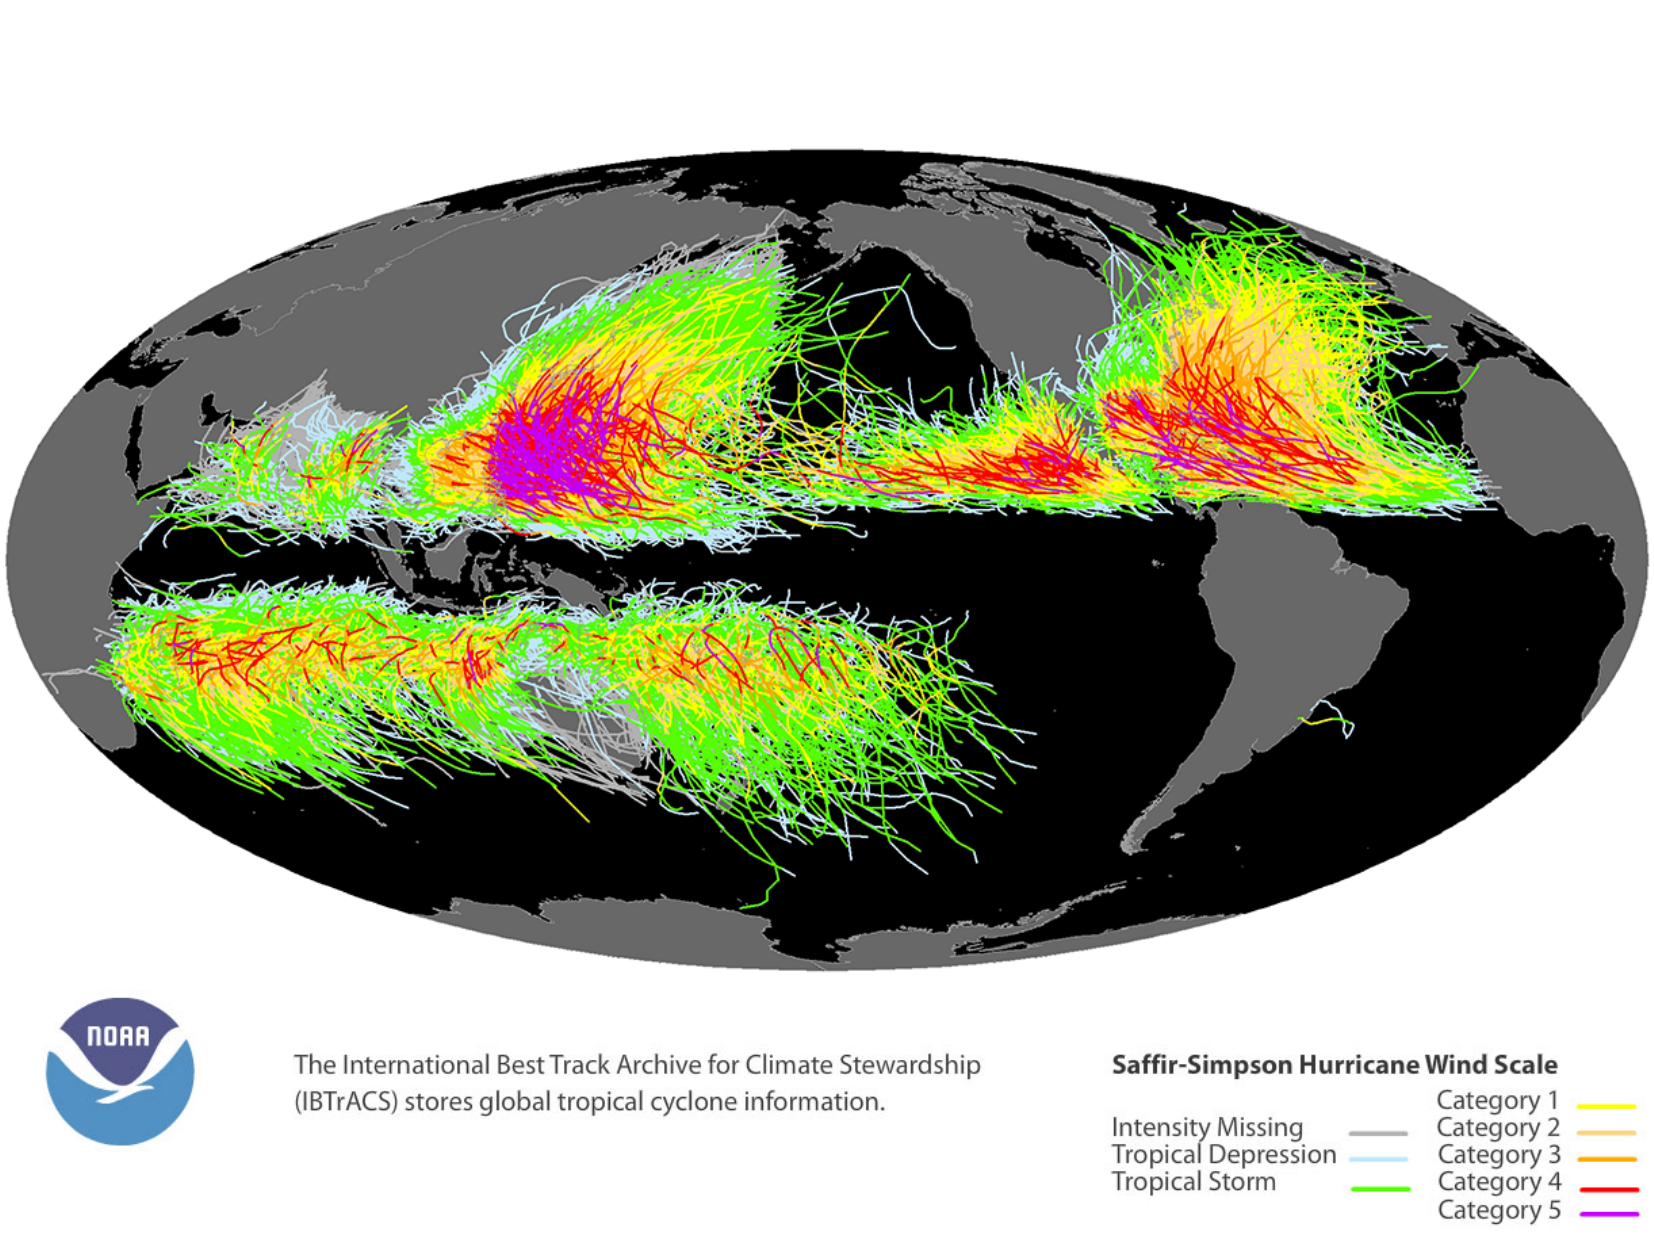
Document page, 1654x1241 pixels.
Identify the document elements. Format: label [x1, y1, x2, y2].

picture [0, 134, 1654, 1231]
